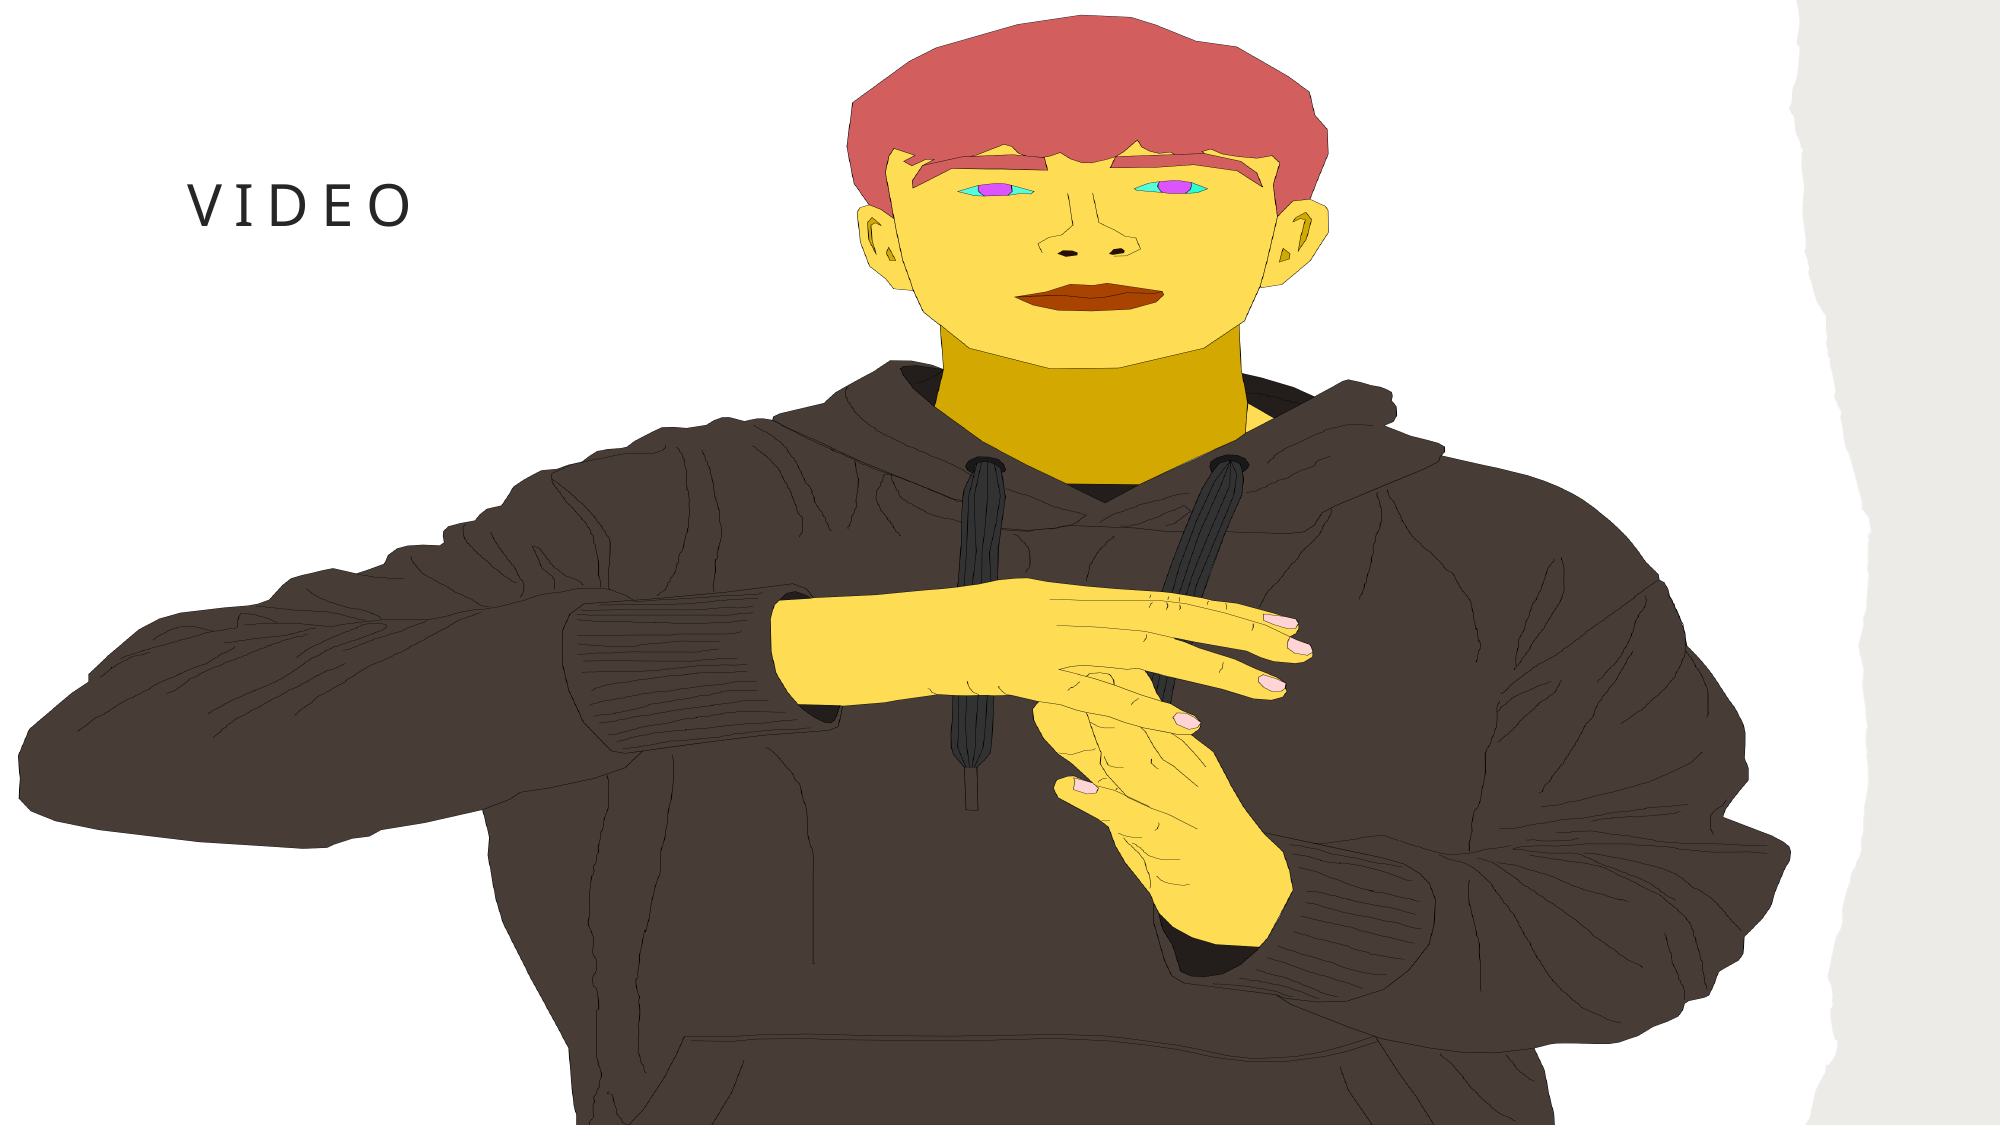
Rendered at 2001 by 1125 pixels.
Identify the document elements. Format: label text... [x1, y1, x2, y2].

title Video [172, 99, 1782, 300]
picture [331, 299, 1623, 1027]
